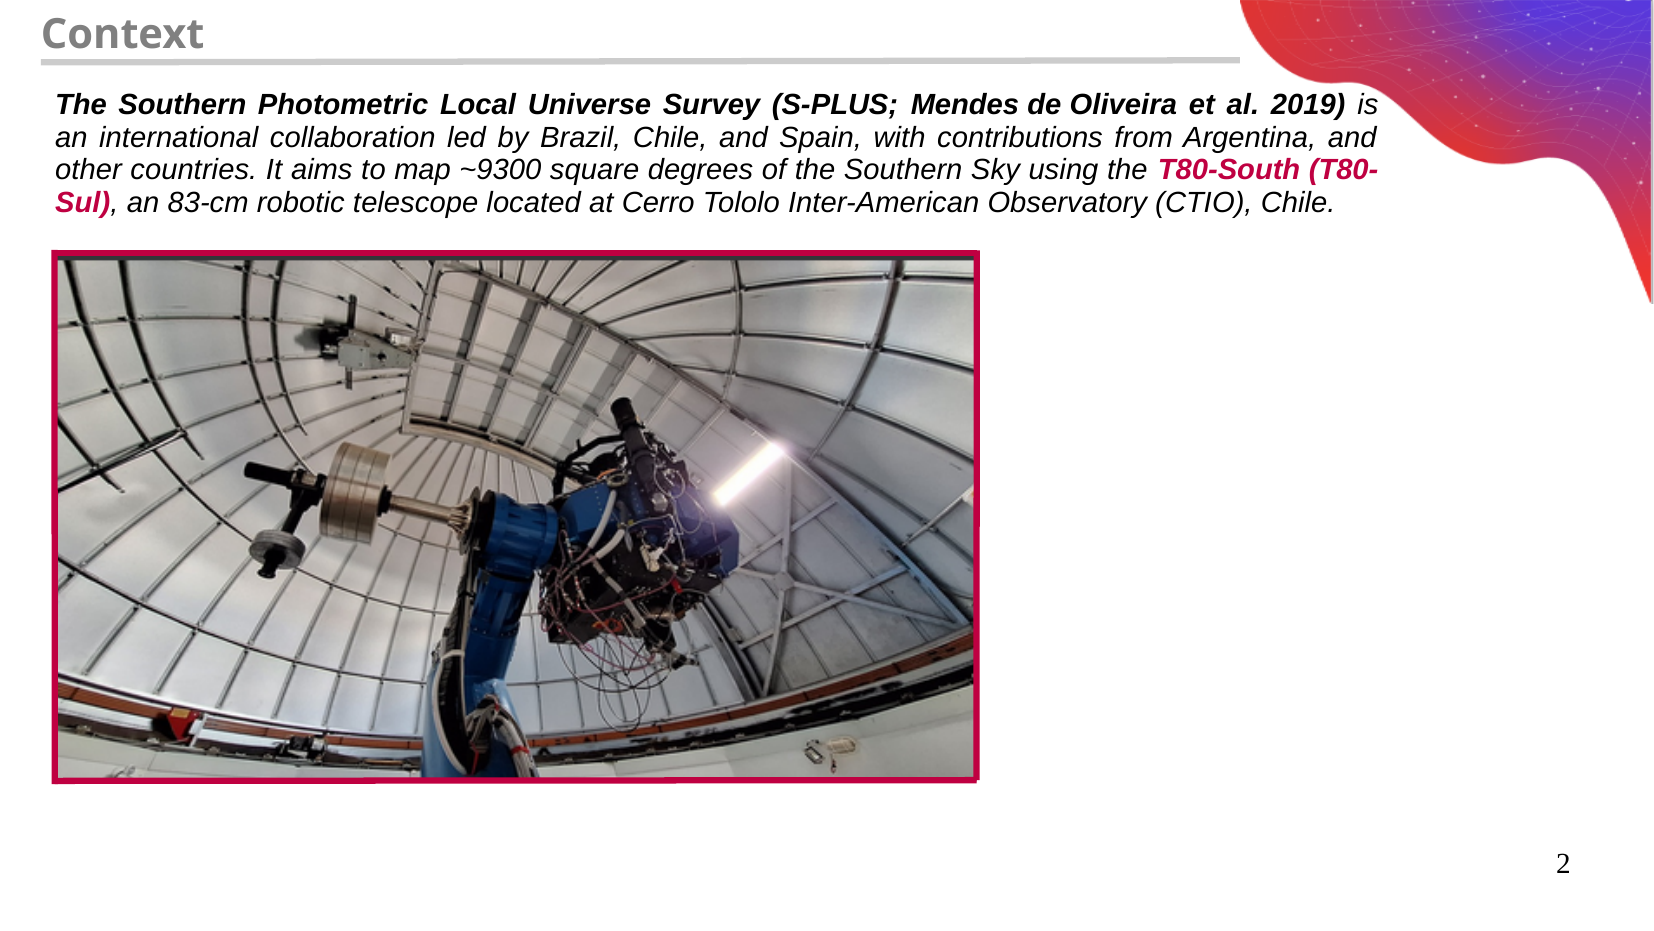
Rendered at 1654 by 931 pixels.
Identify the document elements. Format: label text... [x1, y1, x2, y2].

picture [58, 256, 973, 777]
text_box Context [26, 0, 891, 98]
picture [1240, 0, 1654, 304]
text_box The Southern Photometric Local Universe Survey (S-PLUS; Mendes de Oliveira et al. 2019) is an international collaboration led by Brazil, Chile, and Spain, with contributions from Argentina, and other countries. It aims to map ~9300 square degrees of the Southern Sky using the T80-South (T80-Sul), an 83-cm robotic telescope located at Cerro Tololo Inter-American Observatory (CTIO), Chile. [40, 27, 1394, 260]
